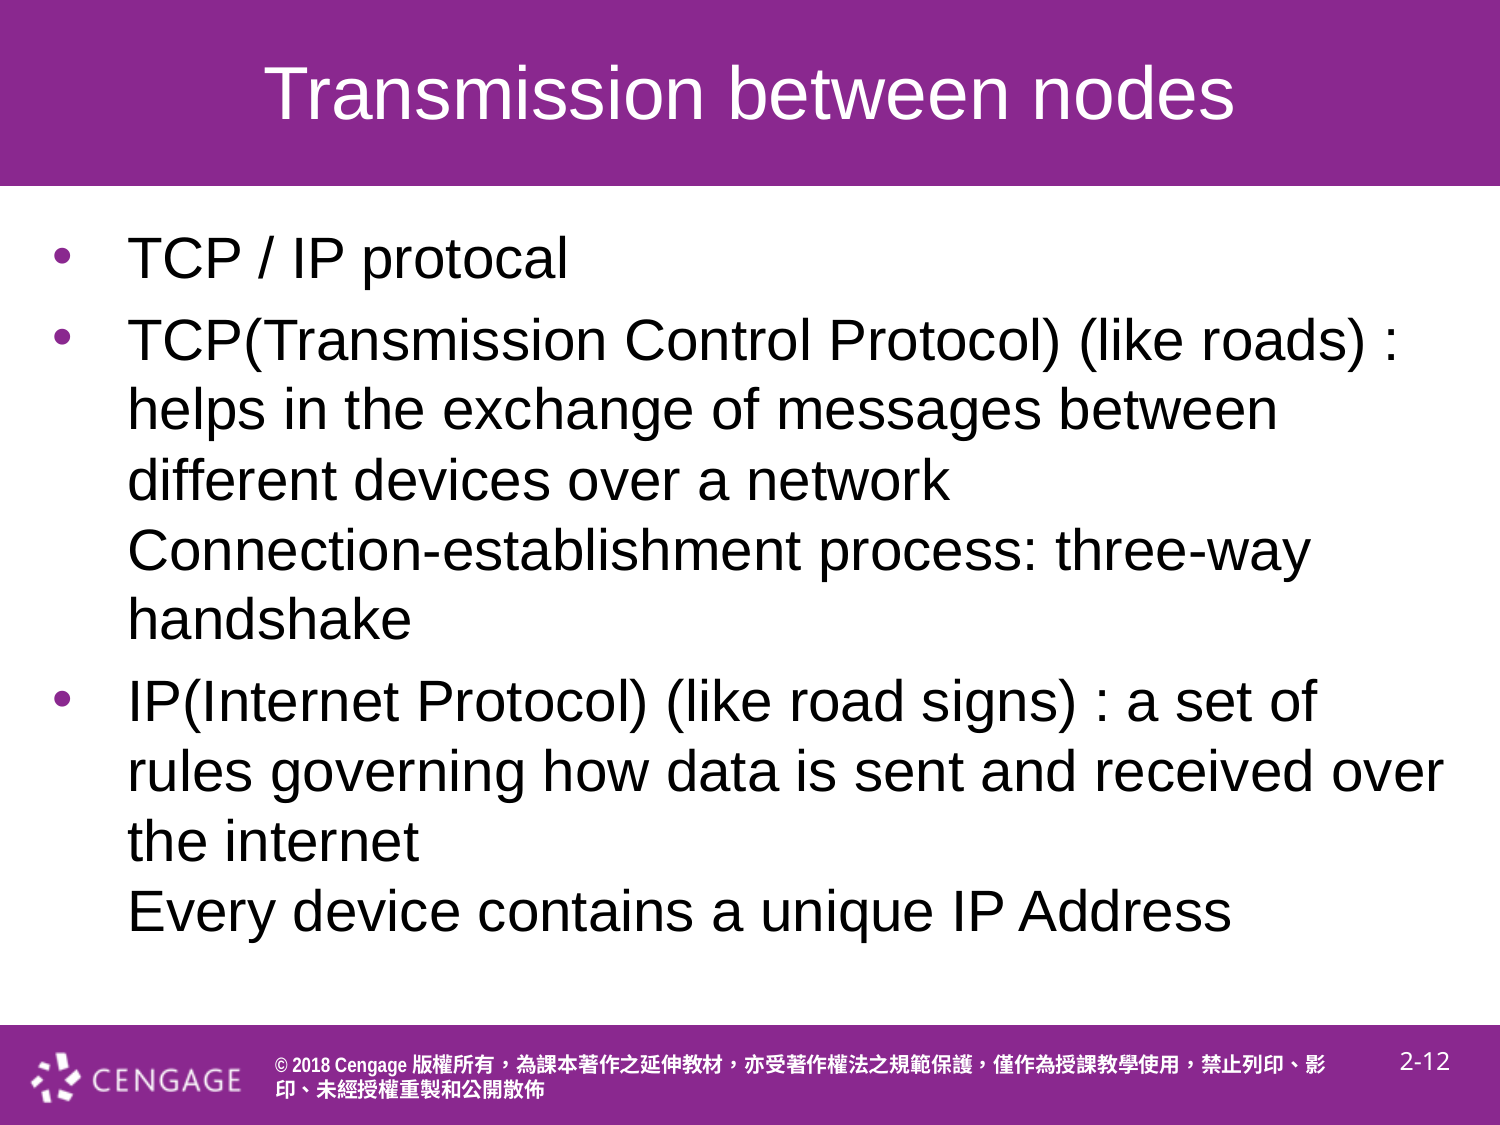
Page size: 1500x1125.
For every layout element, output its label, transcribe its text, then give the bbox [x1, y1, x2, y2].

picture [21, 1043, 246, 1111]
list TCP / IP protocal TCP(Transmission Control Protocol) (like roads) : helps in the exchange of messages between different devices over a network Connection-establishment process: three-way handshake IP(Internet Protocol) (like road signs) : a set of rules governing how data is sent and received over the internet Every device contains a unique IP Address [37, 212, 1475, 1005]
title Transmission between nodes [75, 4, 1425, 175]
